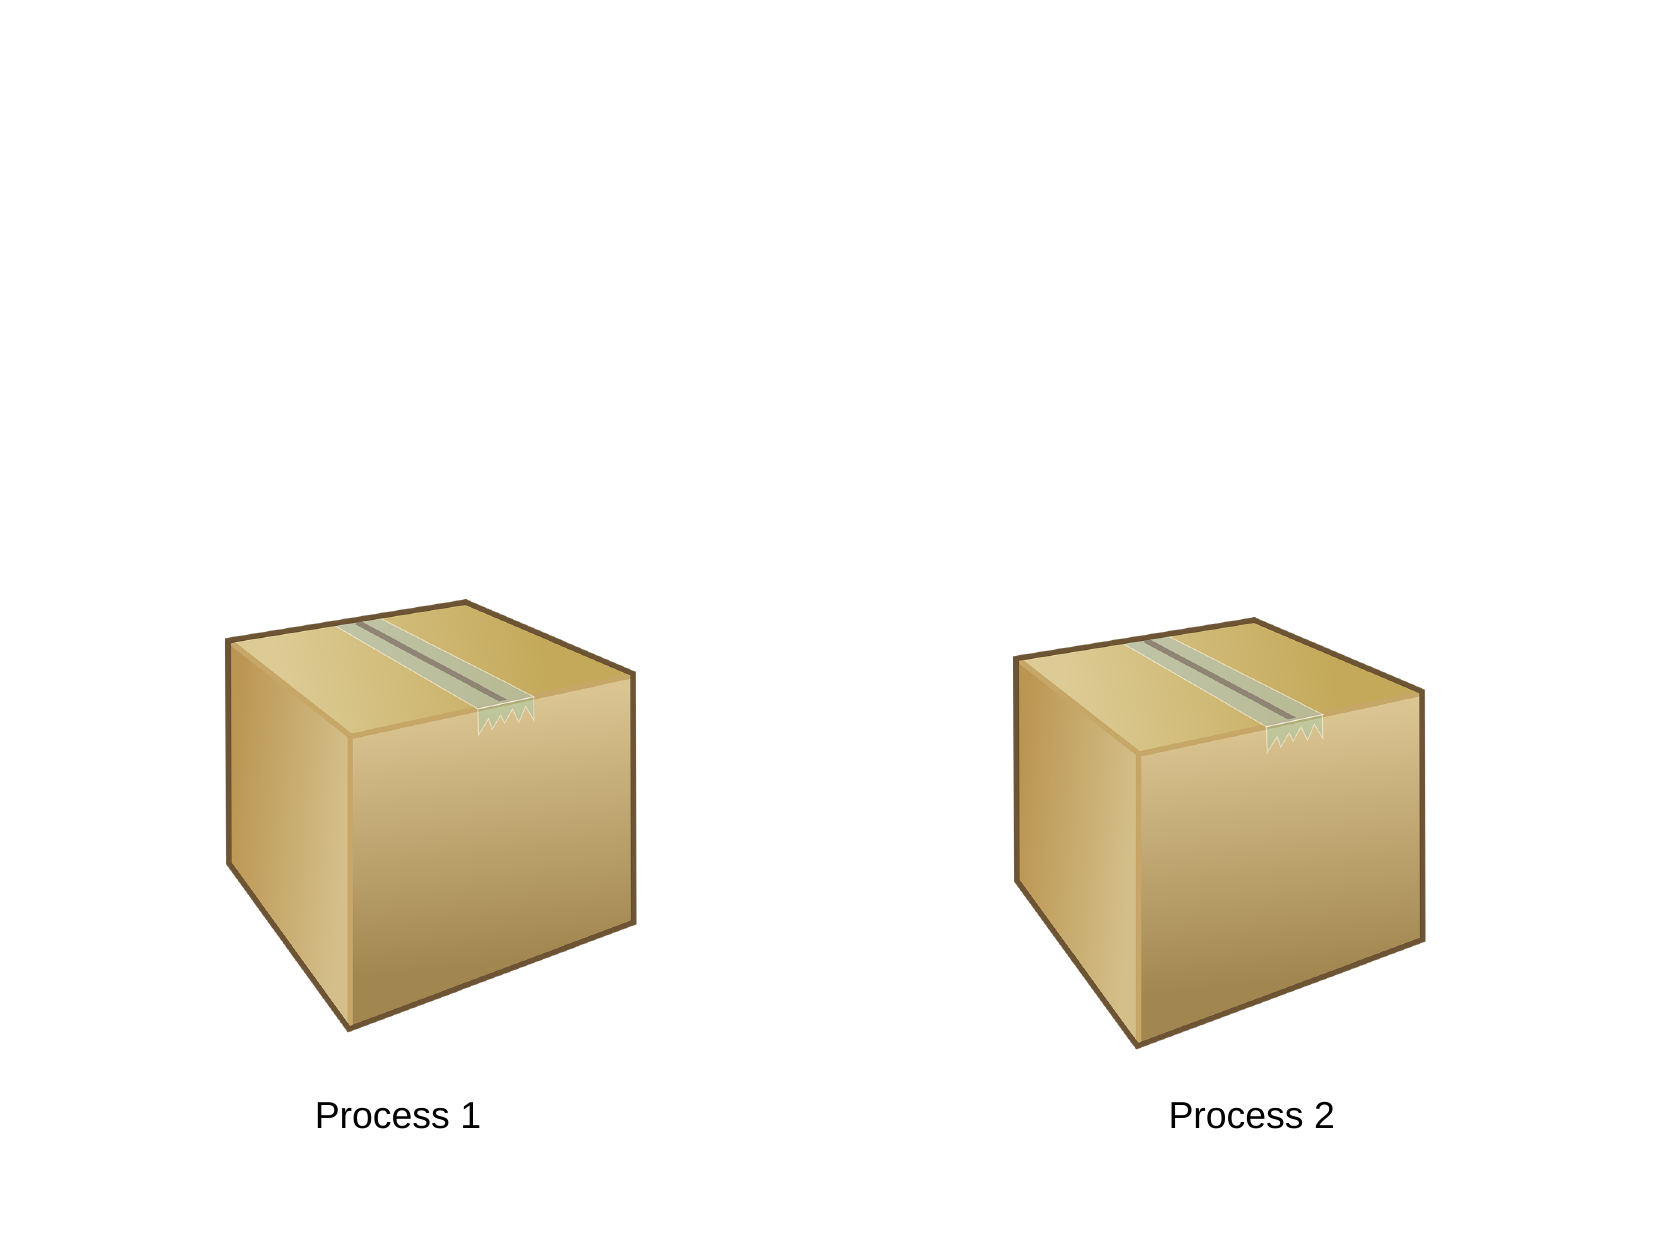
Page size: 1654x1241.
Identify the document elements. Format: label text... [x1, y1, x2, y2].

text_box Process 2 [1153, 1087, 1351, 1145]
text_box Process 1 [300, 1087, 497, 1145]
picture [1013, 617, 1426, 1051]
picture [225, 599, 637, 1033]
